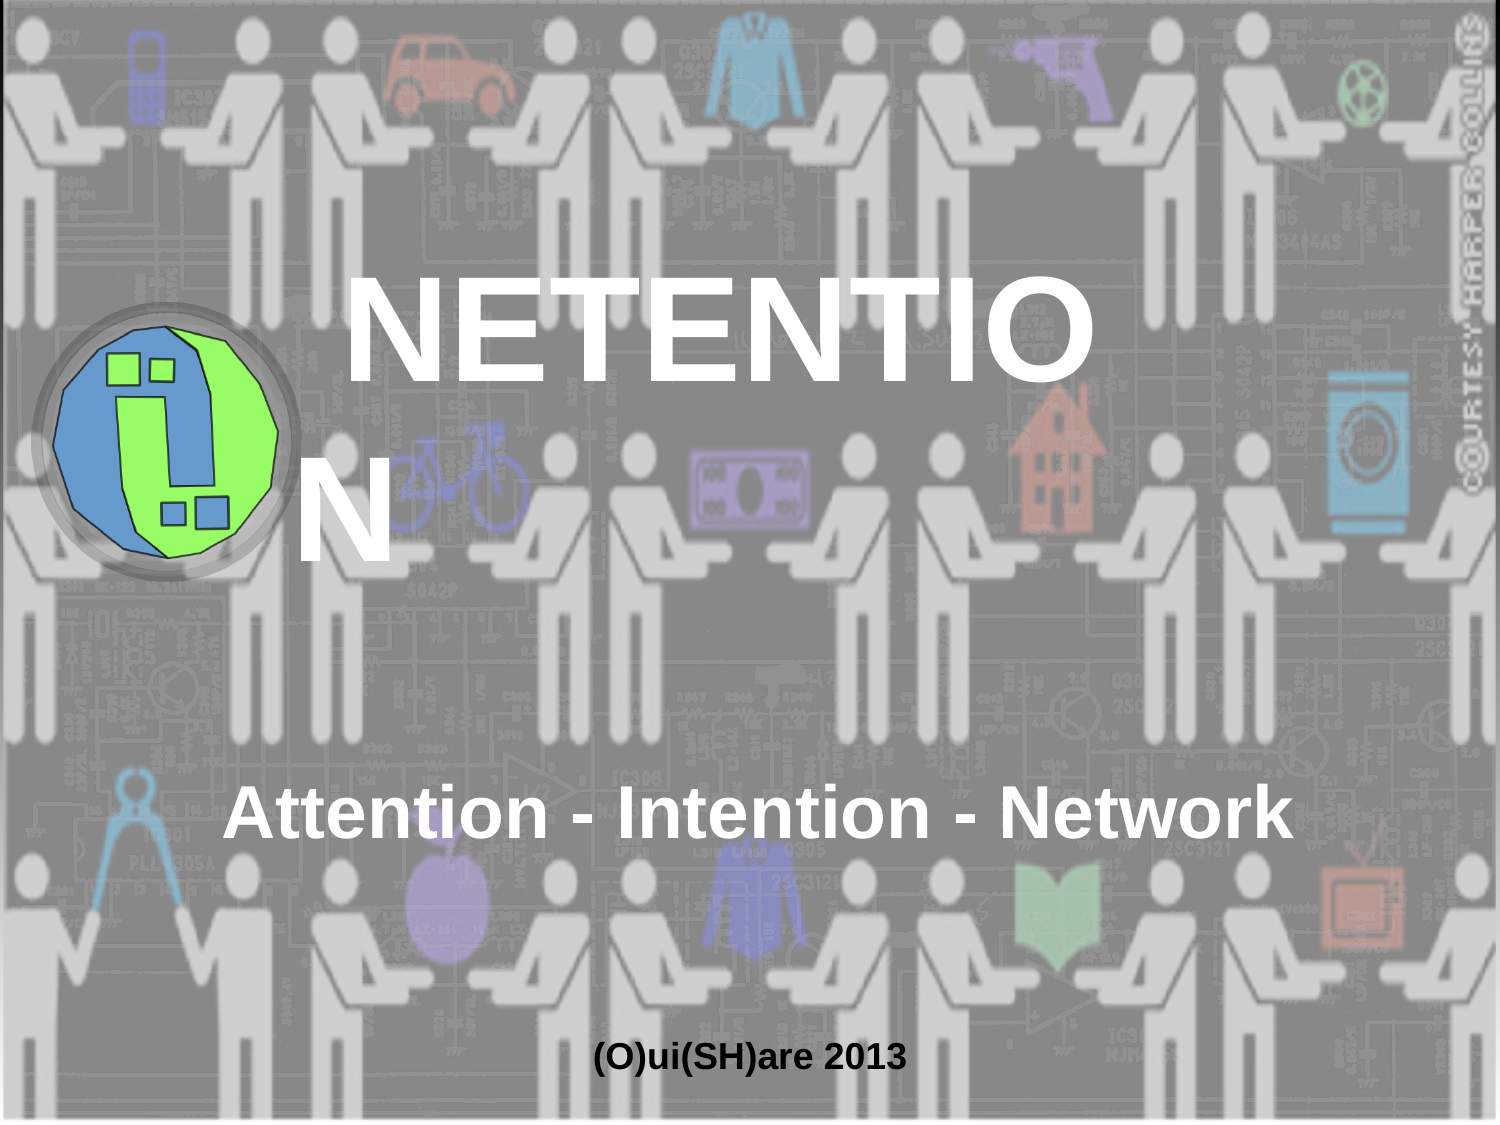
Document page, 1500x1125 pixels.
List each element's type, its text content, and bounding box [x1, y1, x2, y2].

title NETENTION [276, 263, 1224, 560]
text_box [0, 0, 1500, 1125]
text_box Attention - Intention - Network [93, 741, 1407, 877]
text_box (O)ui(SH)are 2013 [417, 1000, 1083, 1108]
